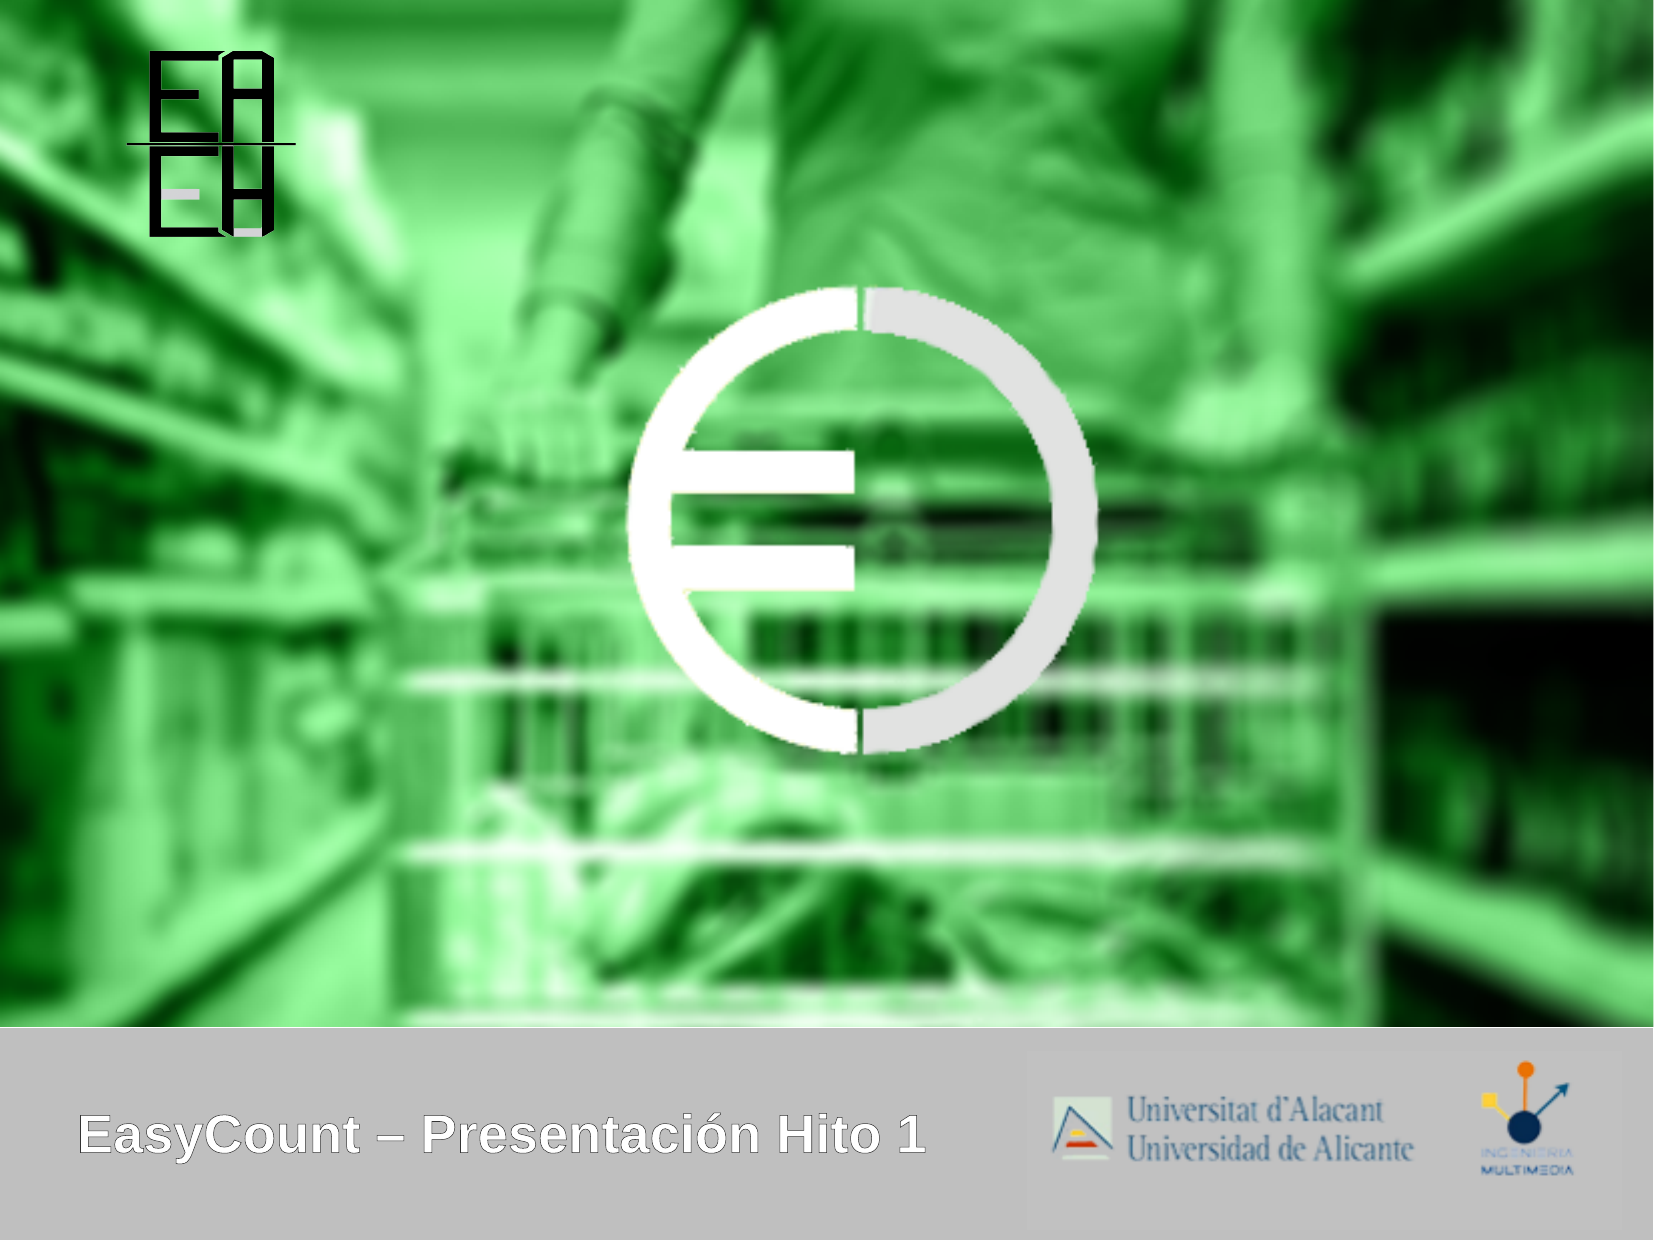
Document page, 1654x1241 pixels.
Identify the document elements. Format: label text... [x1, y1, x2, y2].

picture [0, 0, 1654, 1027]
picture [1027, 1051, 1622, 1230]
text_box EasyCount – Presentación Hito 1 [0, 1027, 1654, 1241]
